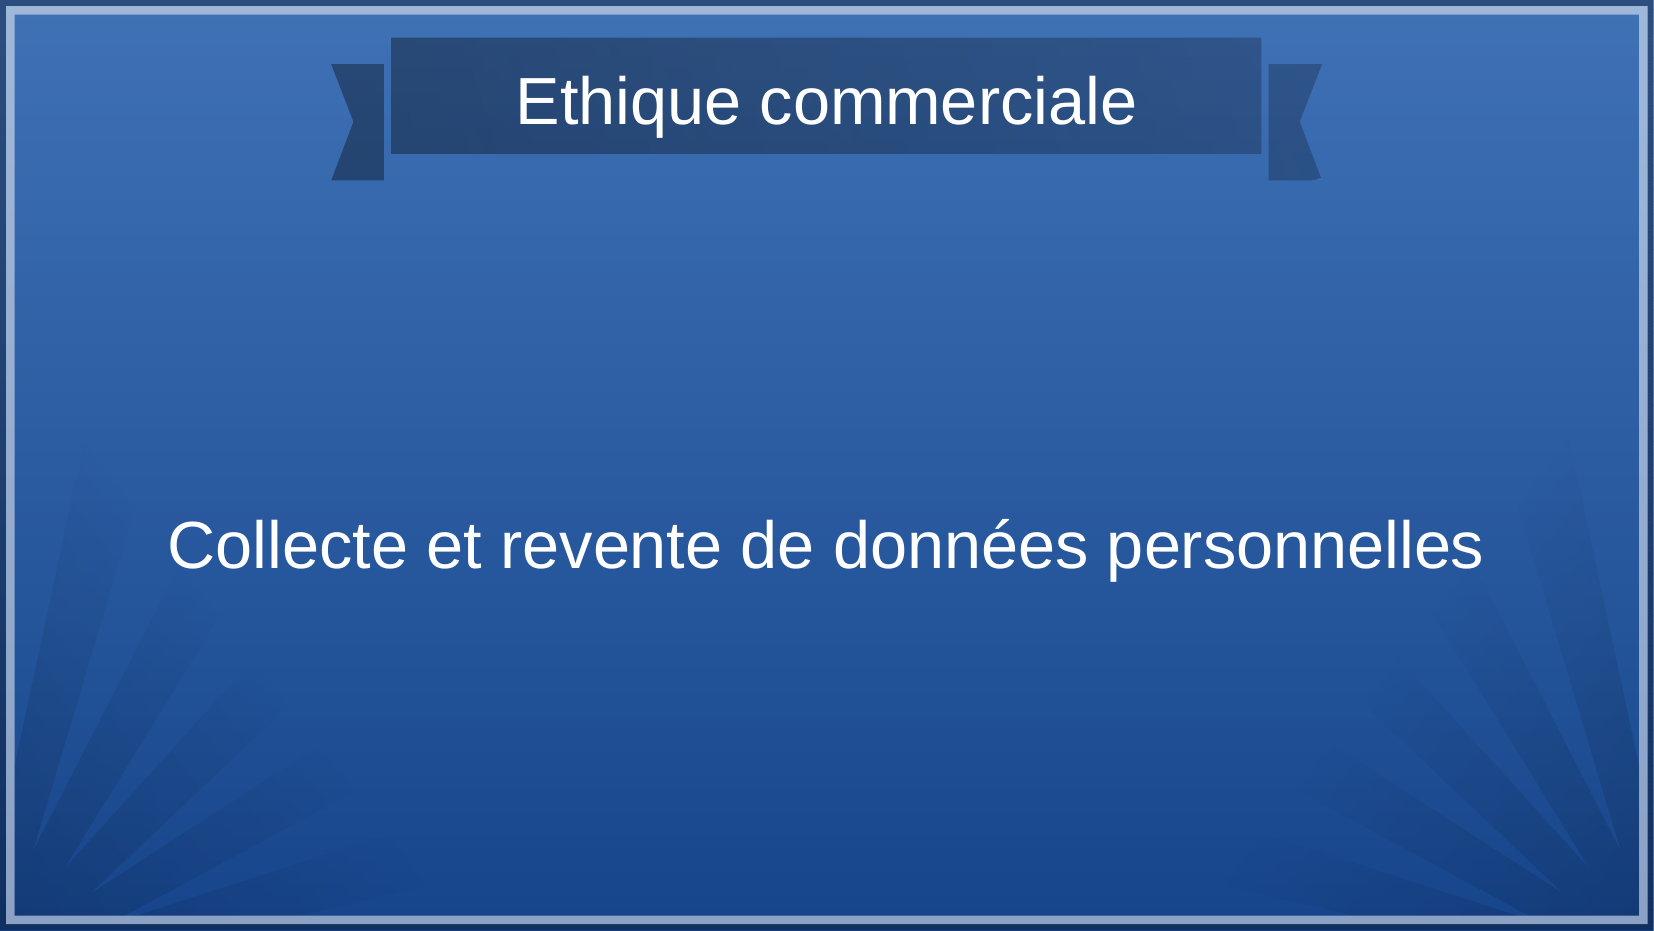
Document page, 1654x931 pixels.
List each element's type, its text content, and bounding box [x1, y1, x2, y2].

text_box Ethique commerciale [82, 45, 1571, 150]
text_box Collecte et revente de données personnelles [82, 501, 1571, 583]
